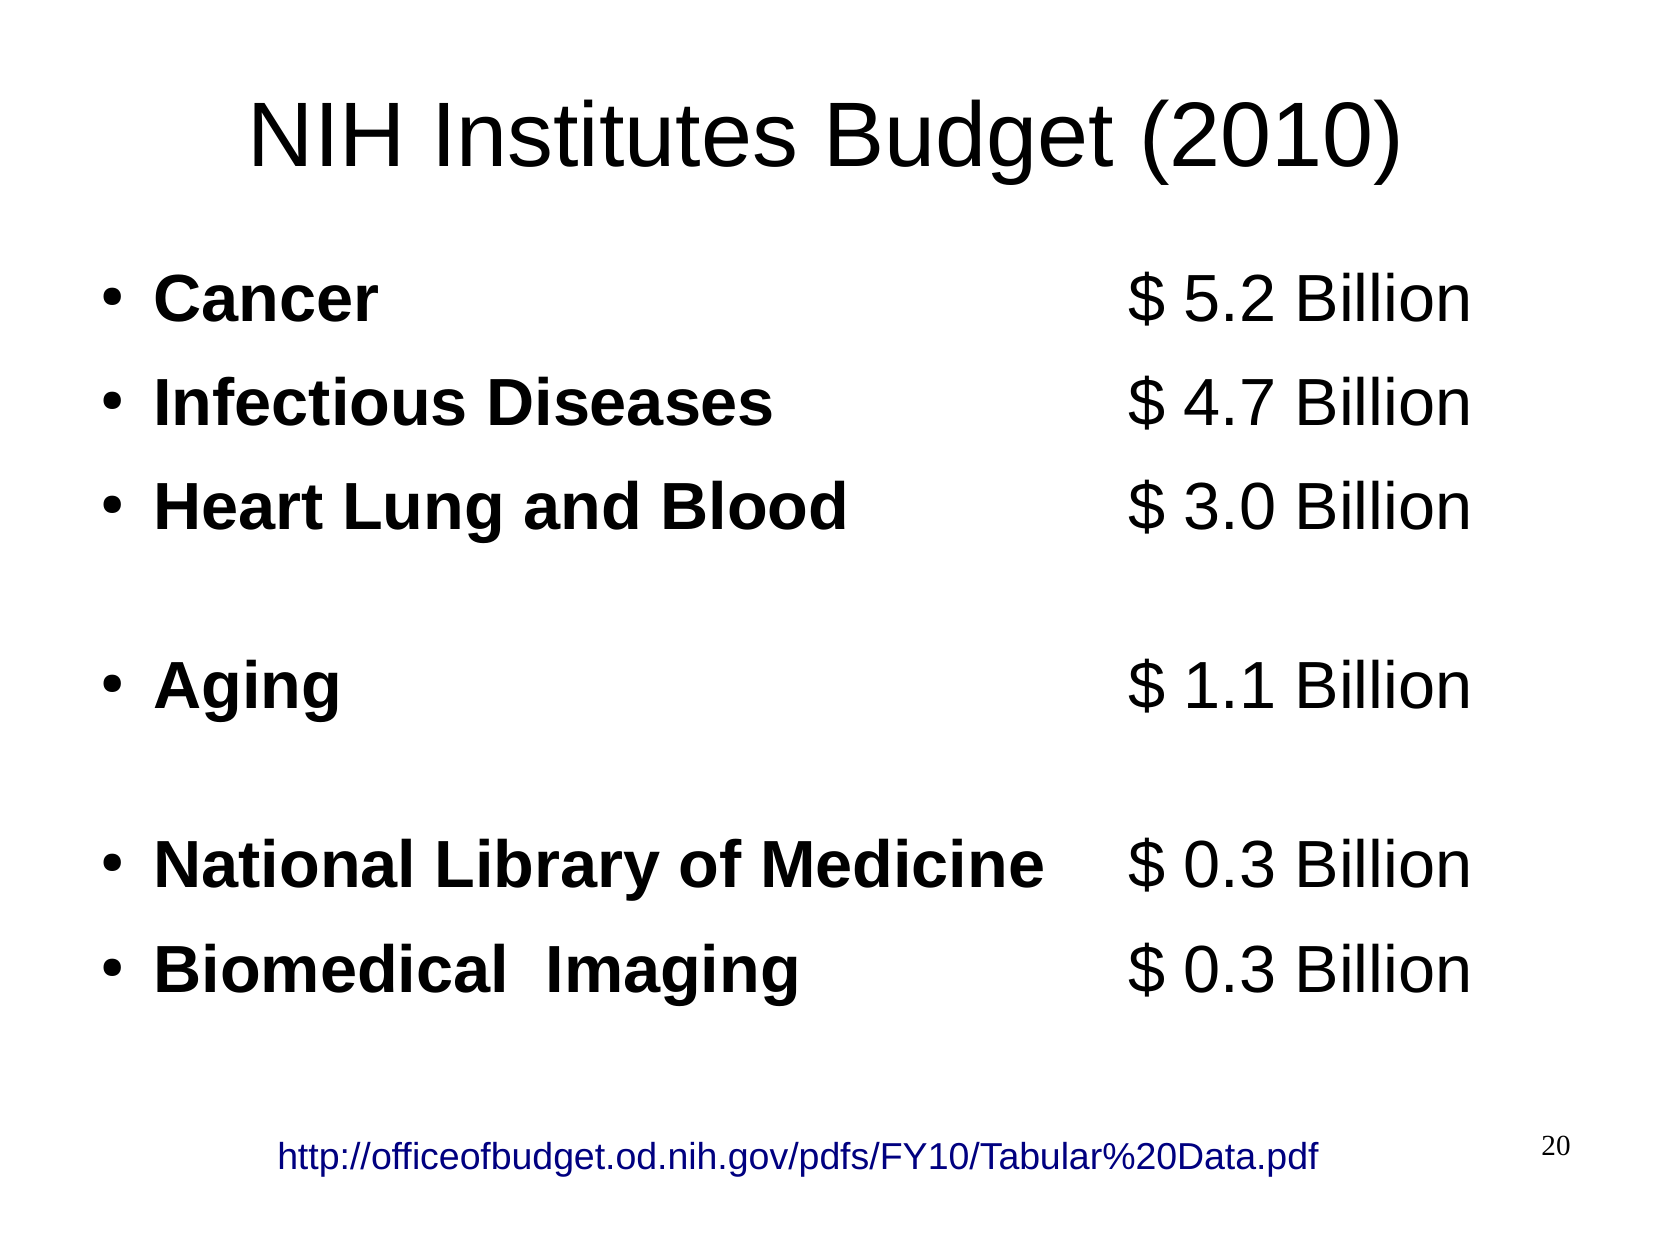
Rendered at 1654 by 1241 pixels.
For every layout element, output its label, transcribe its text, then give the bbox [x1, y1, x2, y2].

list Cancer $ 5.2 Billion Infectious Diseases $ 4.7 Billion Heart Lung and Blood $ 3.0 Billion Aging $ 1.1 Billion National Library of Medicine $ 0.3 Billion Biomedical Imaging $ 0.3 Billion [82, 260, 1571, 1065]
text_box http://officeofbudget.od.nih.gov/pdfs/FY10/Tabular%20Data.pdf [262, 1128, 1373, 1185]
title NIH Institutes Budget (2010) [82, 39, 1571, 232]
